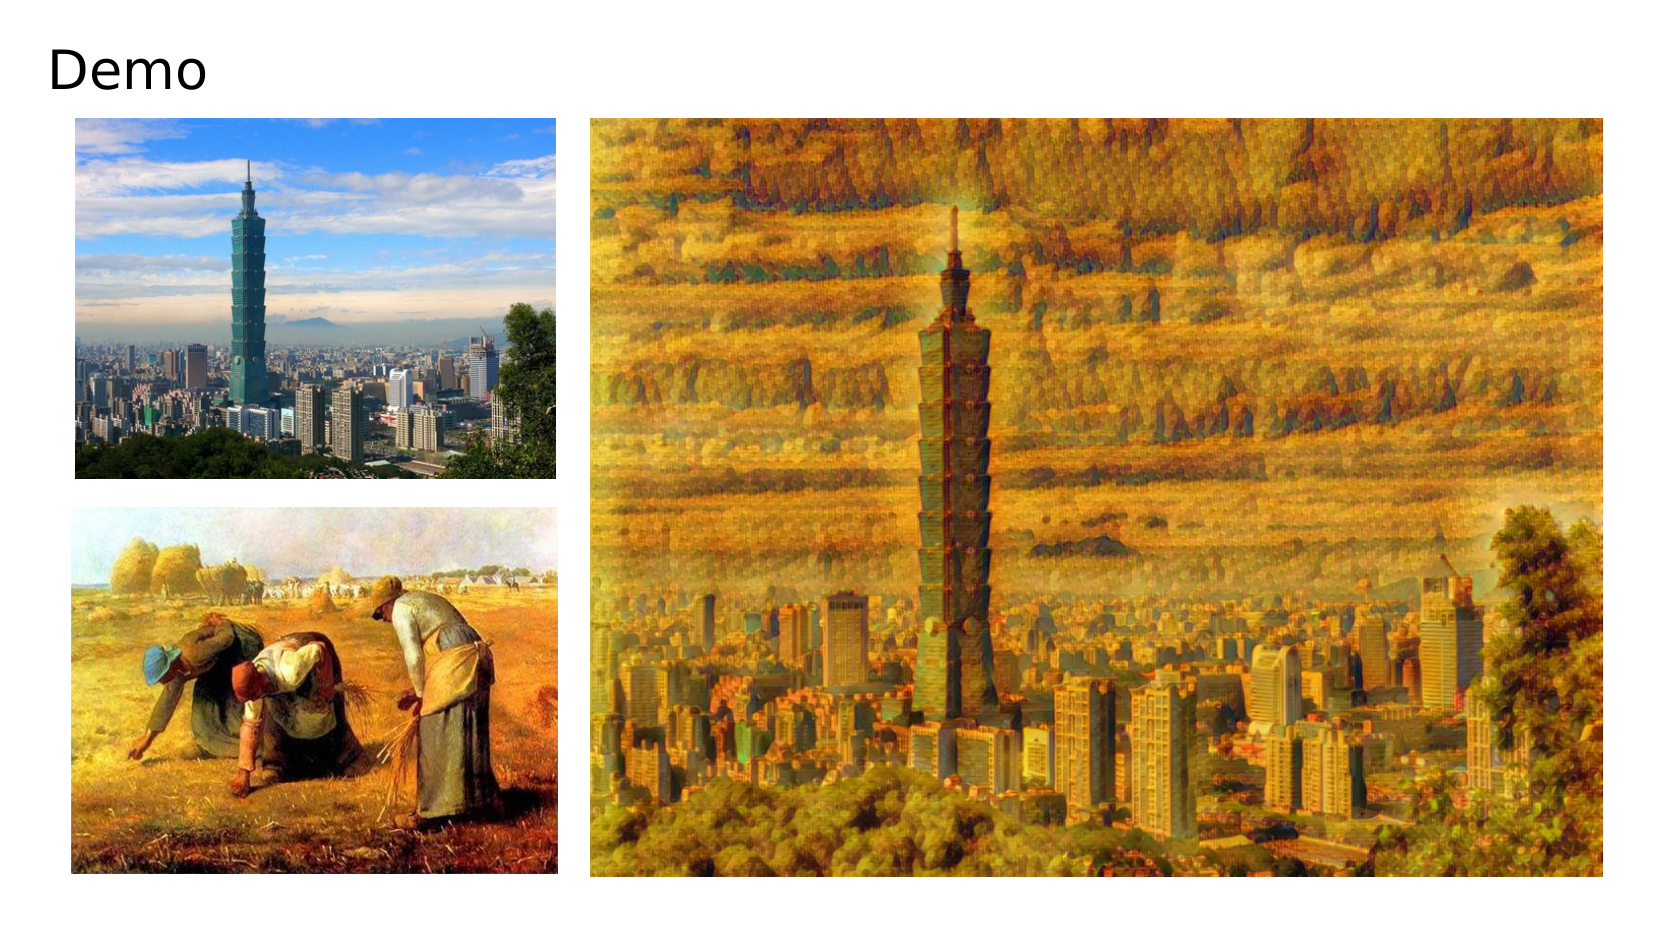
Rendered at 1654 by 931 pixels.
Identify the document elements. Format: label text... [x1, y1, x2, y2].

picture [71, 507, 558, 875]
picture [75, 118, 556, 479]
picture [590, 118, 1603, 877]
title Demo [47, 23, 1536, 119]
